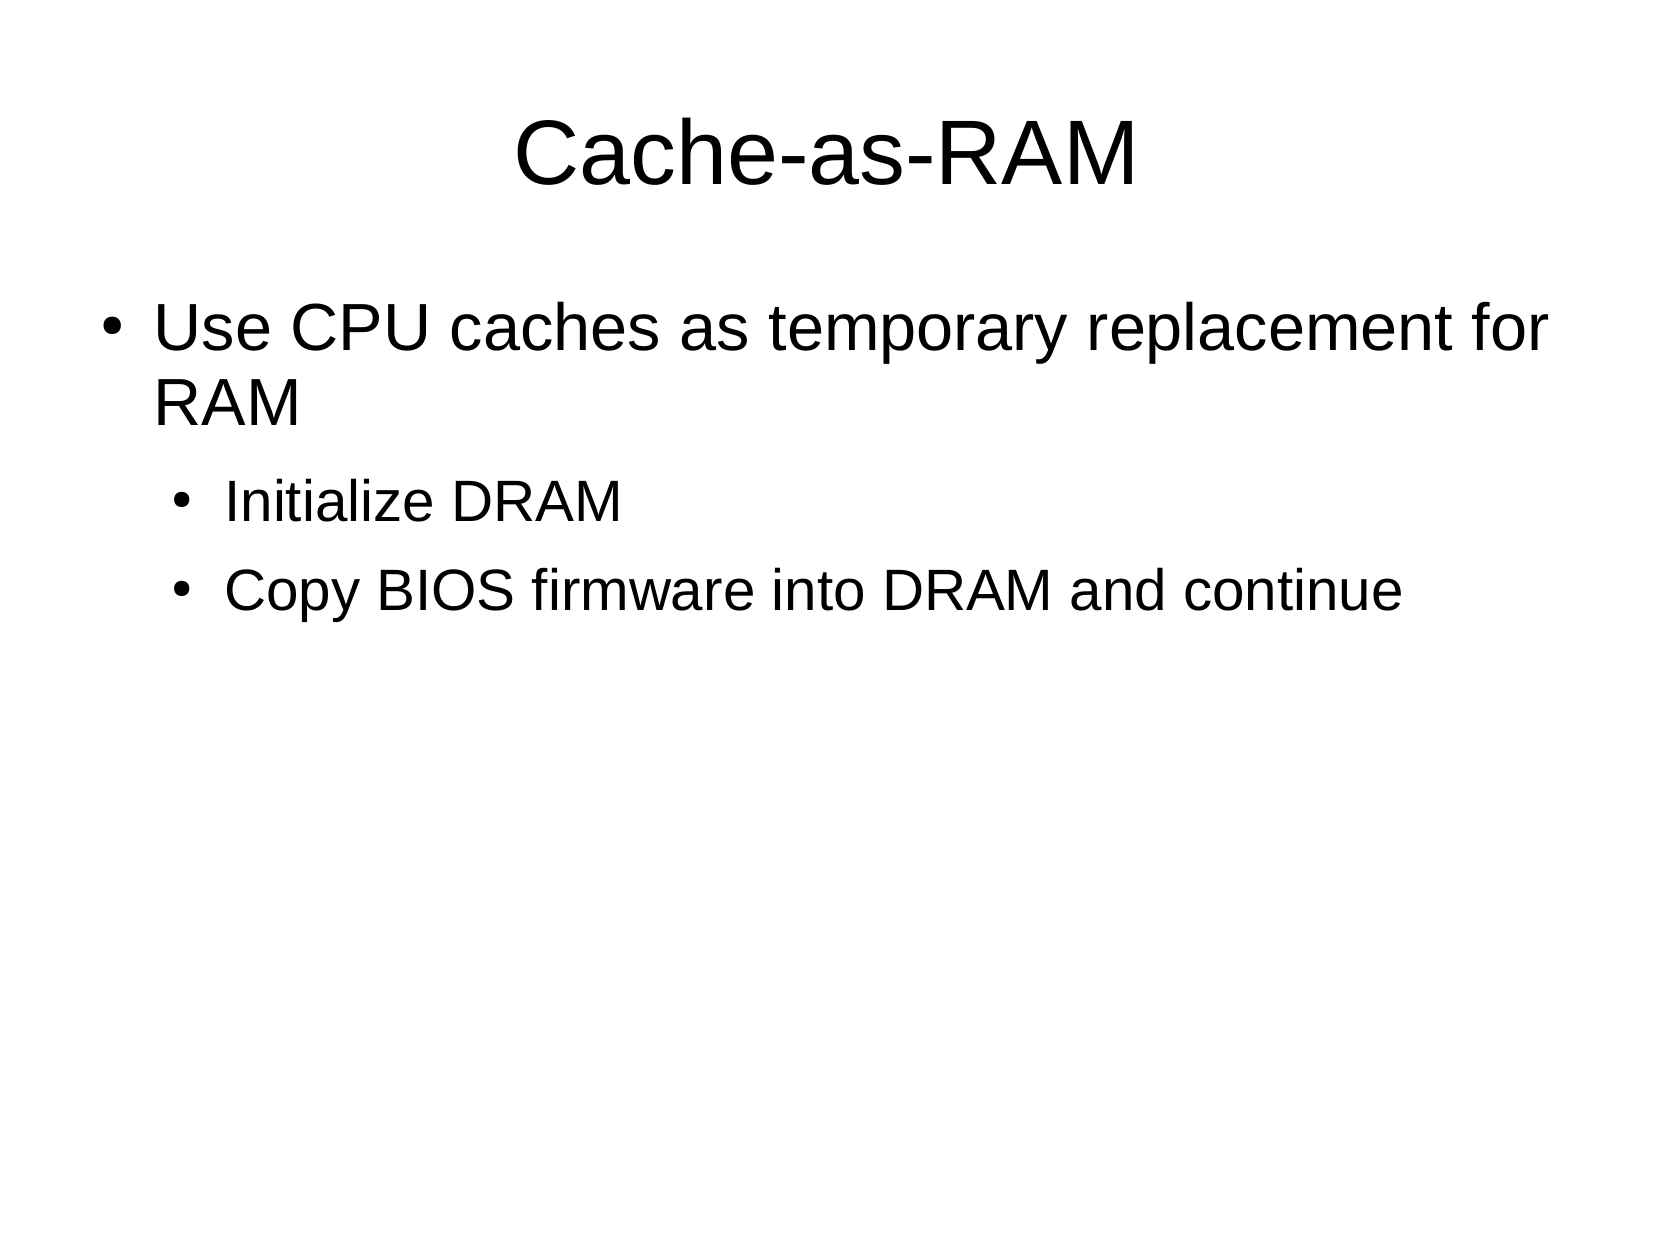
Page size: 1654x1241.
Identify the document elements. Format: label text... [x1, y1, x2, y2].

title Cache-as-RAM [82, 49, 1571, 257]
list Use CPU caches as temporary replacement for RAM Initialize DRAM Copy BIOS firmware into DRAM and continue [82, 290, 1571, 1010]
